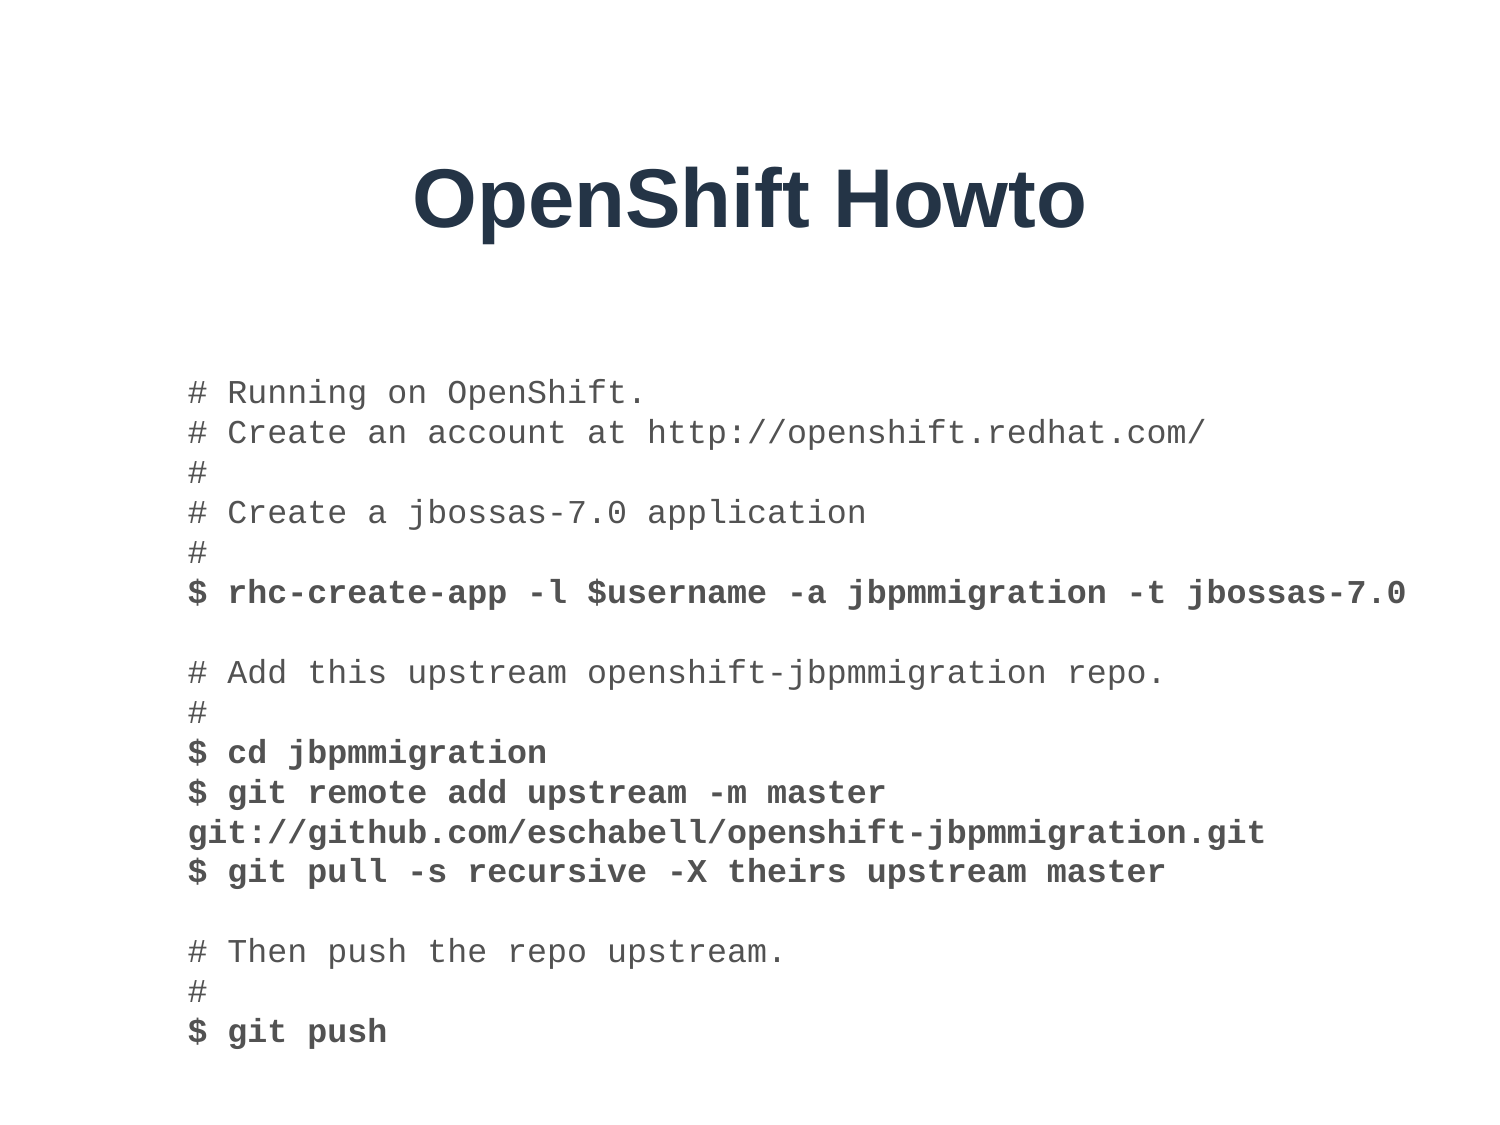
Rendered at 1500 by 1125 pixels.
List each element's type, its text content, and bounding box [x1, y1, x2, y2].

title OpenShift Howto [112, 68, 1388, 320]
subtitle # Running on OpenShift. # Create an account at http://openshift.redhat.com/ # # Create a jbossas-7.0 application # $ rhc-create-app -l $username -a jbpmmigration -t jbossas-7.0 # Add this upstream openshift-jbpmmigration repo. # $ cd jbpmmigration $ git remote add upstream -m master git://github.com/eschabell/openshift-jbpmmigration.git $ git pull -s recursive -X theirs upstream master # Then push the repo upstream. # $ git push [112, 332, 1500, 1088]
